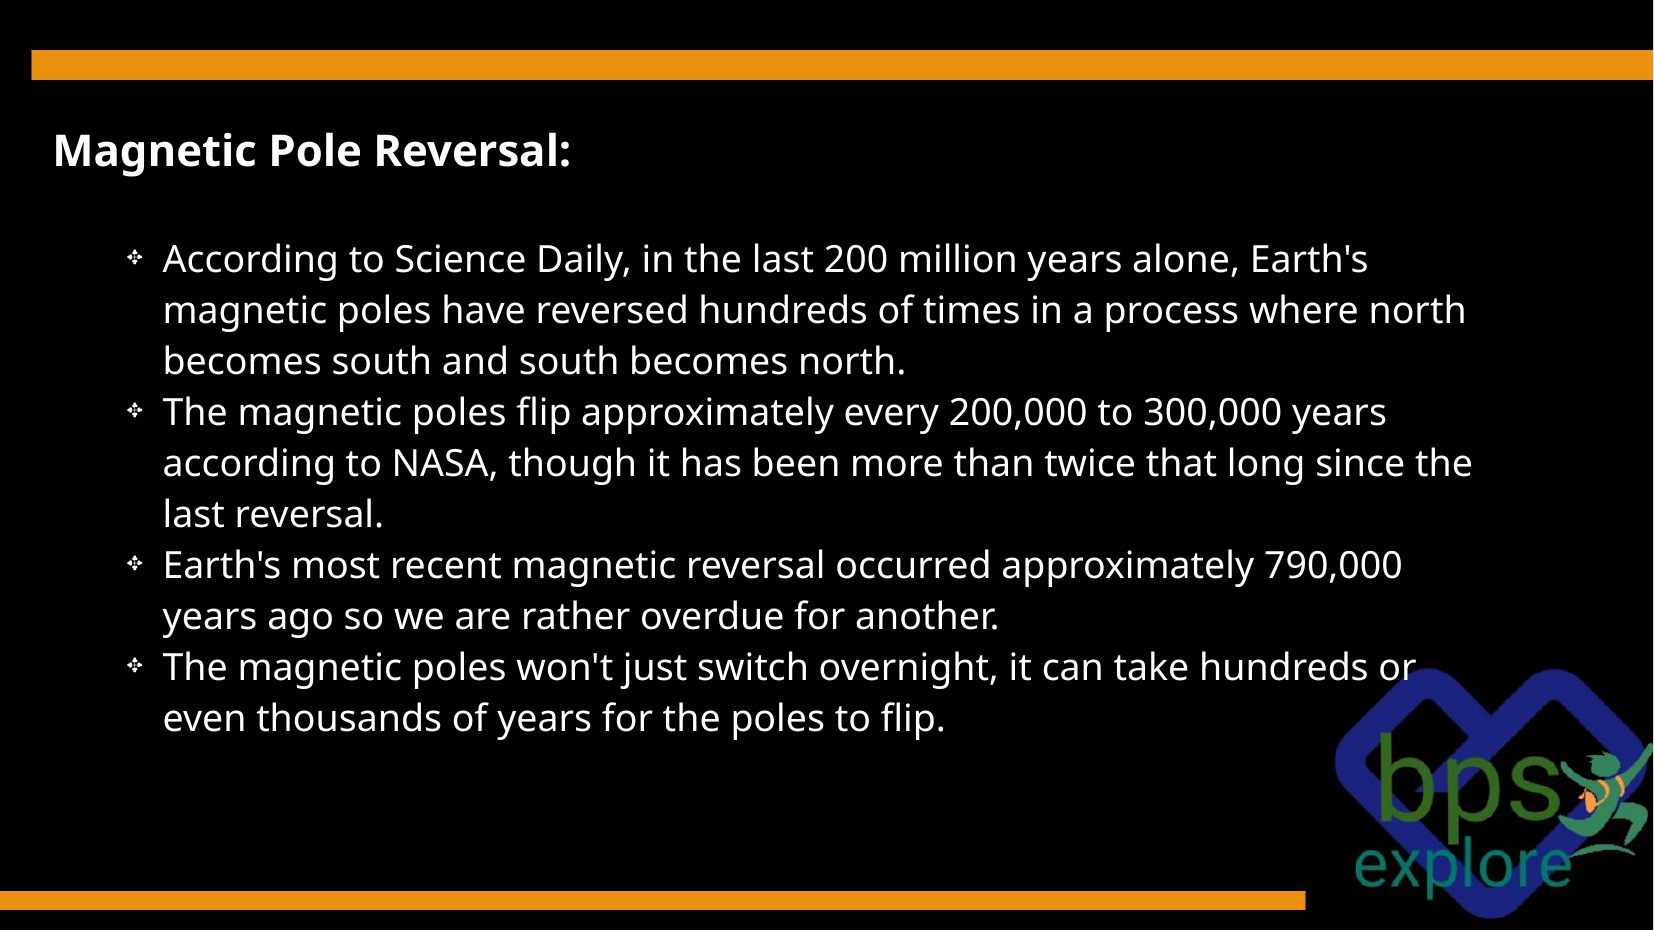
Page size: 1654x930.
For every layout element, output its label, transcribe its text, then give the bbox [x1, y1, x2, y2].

picture [0, 0, 1654, 930]
text_box According to Science Daily, in the last 200 million years alone, Earth's magnetic poles have reversed hundreds of times in a process where north becomes south and south becomes north. The magnetic poles flip approximately every 200,000 to 300,000 years according to NASA, though it has been more than twice that long since the last reversal. Earth's most recent magnetic reversal occurred approximately 790,000 years ago so we are rather overdue for another. The magnetic poles won't just switch overnight, it can take hundreds or even thousands of years for the poles to flip. [112, 225, 1501, 826]
text_box Magnetic Pole Reversal: [37, 112, 601, 226]
